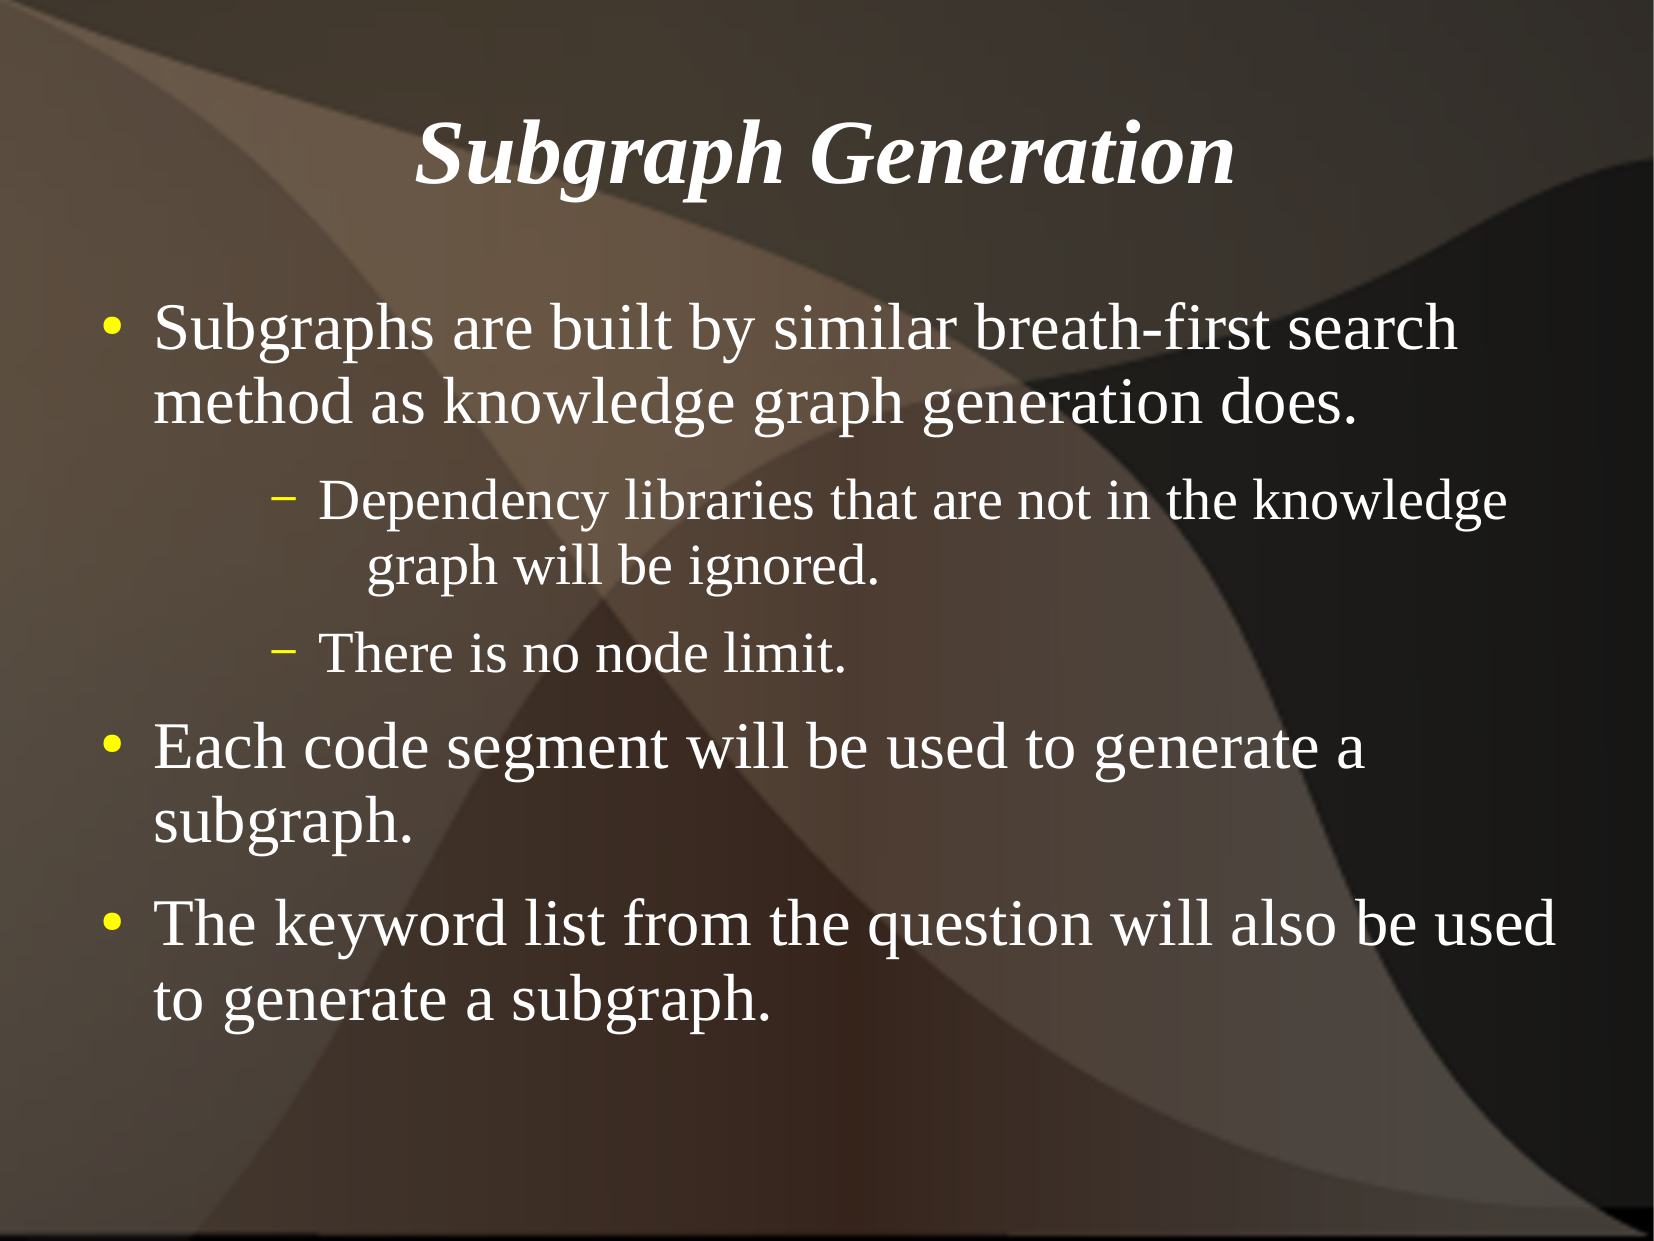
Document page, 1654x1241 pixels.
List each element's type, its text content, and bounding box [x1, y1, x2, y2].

picture [0, 0, 1654, 1241]
list Subgraphs are built by similar breath-first search method as knowledge graph generation does. Dependency libraries that are not in the knowledge graph will be ignored. There is no node limit. Each code segment will be used to generate a subgraph. The keyword list from the question will also be used to generate a subgraph. [82, 290, 1571, 1094]
title Subgraph Generation [82, 56, 1571, 250]
